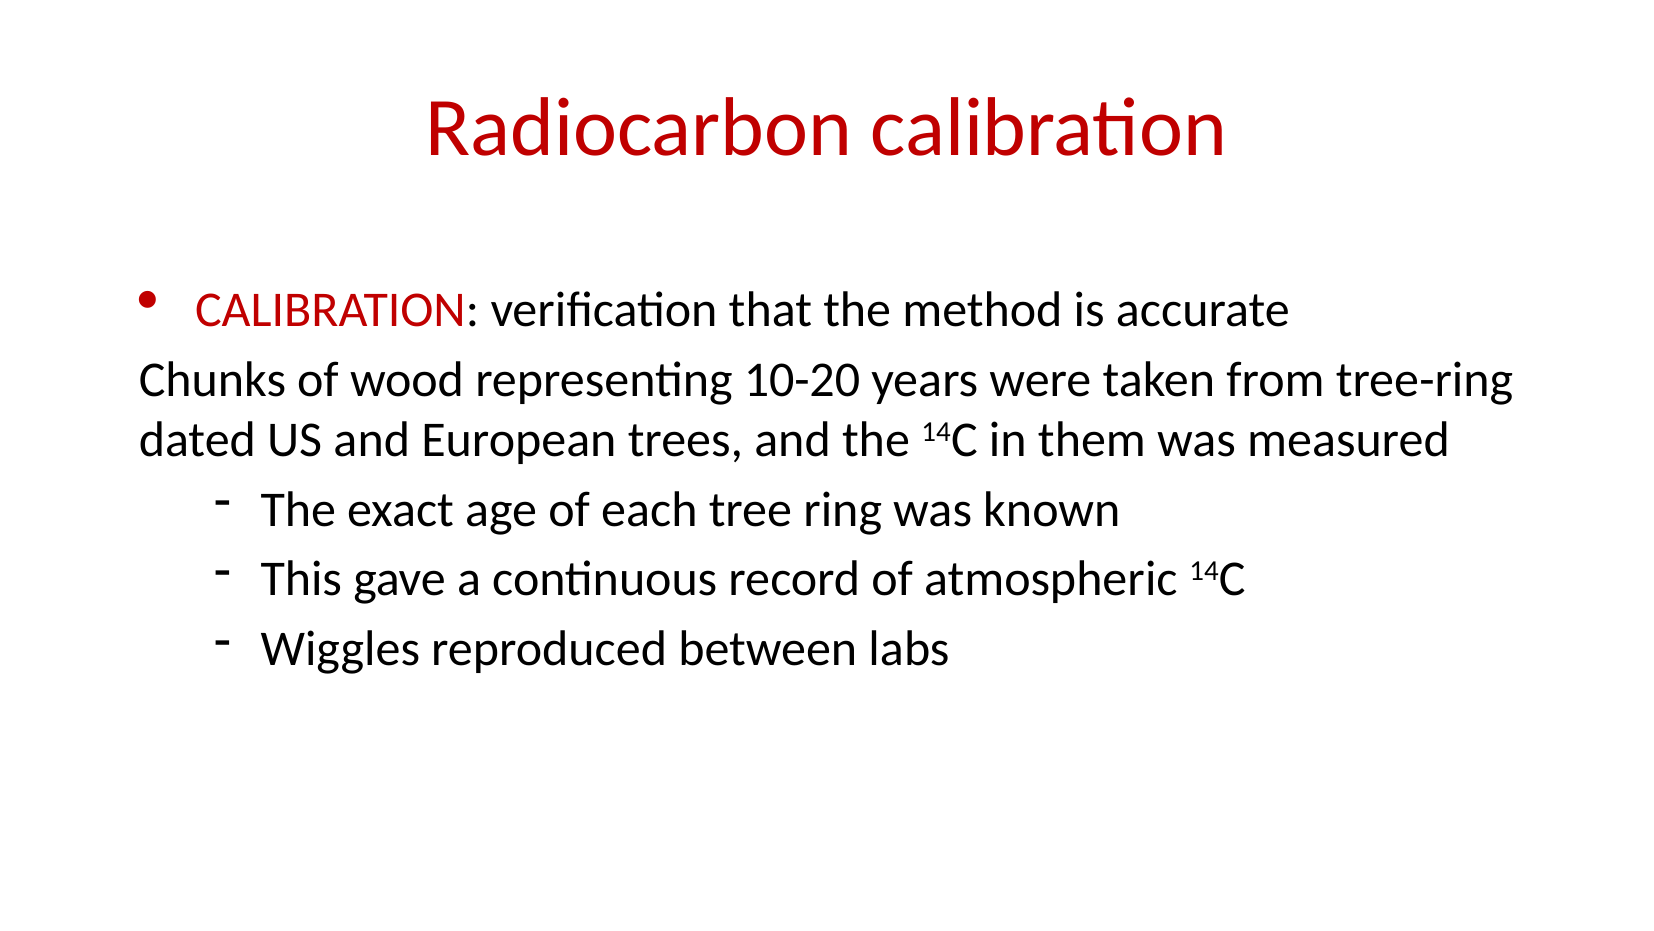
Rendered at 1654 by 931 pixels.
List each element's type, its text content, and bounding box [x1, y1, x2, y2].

text_box CALIBRATION: verification that the method is accurate Chunks of wood representing 10-20 years were taken from tree-ring dated US and European trees, and the 14C in them was measured The exact age of each tree ring was known This gave a continuous record of atmospheric 14C Wiggles reproduced between labs [123, 268, 1530, 827]
text_box Radiocarbon calibration [123, 45, 1530, 200]
